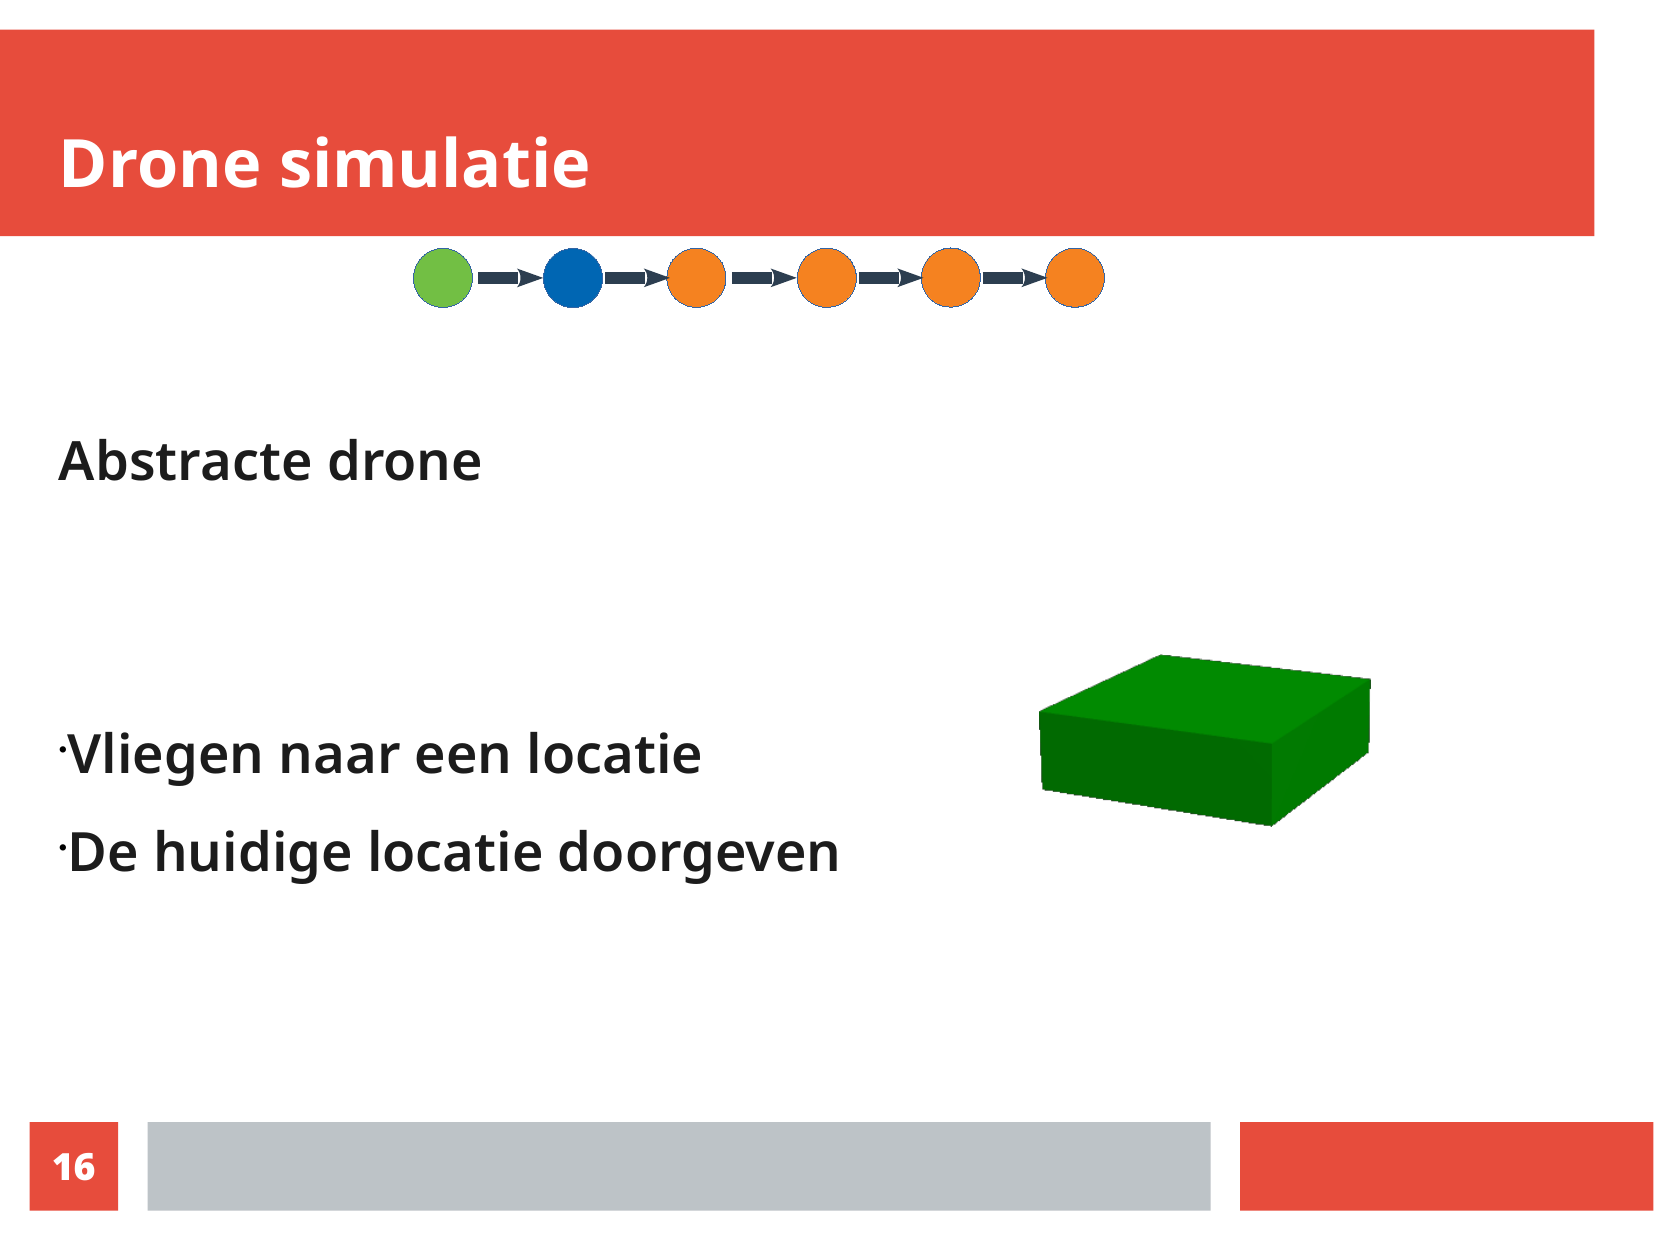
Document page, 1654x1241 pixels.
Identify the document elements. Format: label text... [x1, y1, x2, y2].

text_box [543, 248, 603, 308]
text_box [666, 248, 726, 308]
list Abstracte drone Vliegen naar een locatie De huidige locatie doorgeven [59, 324, 1565, 1093]
picture [1039, 654, 1371, 827]
text_box [921, 247, 981, 308]
title Drone simulatie [59, 59, 1595, 207]
text_box [1045, 248, 1105, 308]
text_box [797, 248, 857, 308]
text_box [413, 248, 473, 308]
